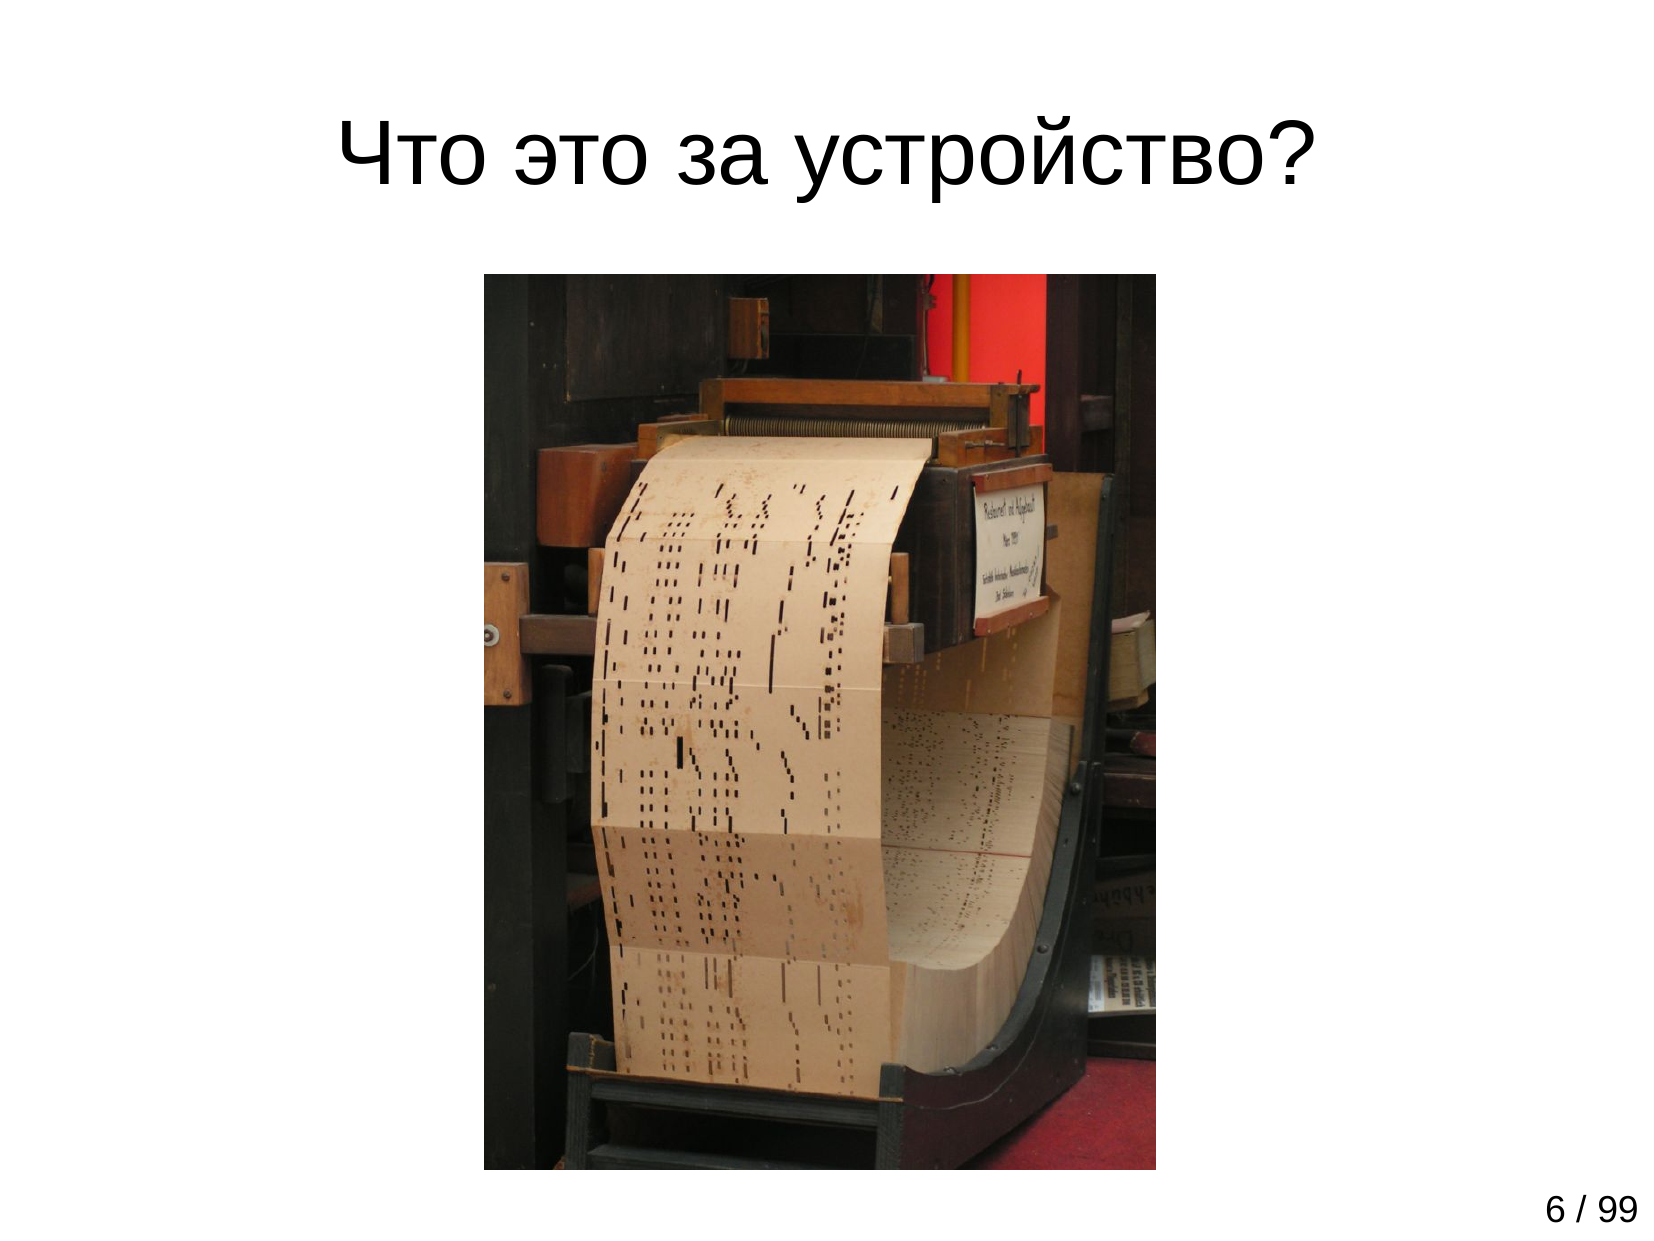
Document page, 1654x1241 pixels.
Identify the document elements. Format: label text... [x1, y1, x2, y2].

title Что это за устройство? [82, 49, 1571, 257]
text_box <number> / 99 [1380, 1181, 1654, 1238]
picture [484, 274, 1156, 1170]
